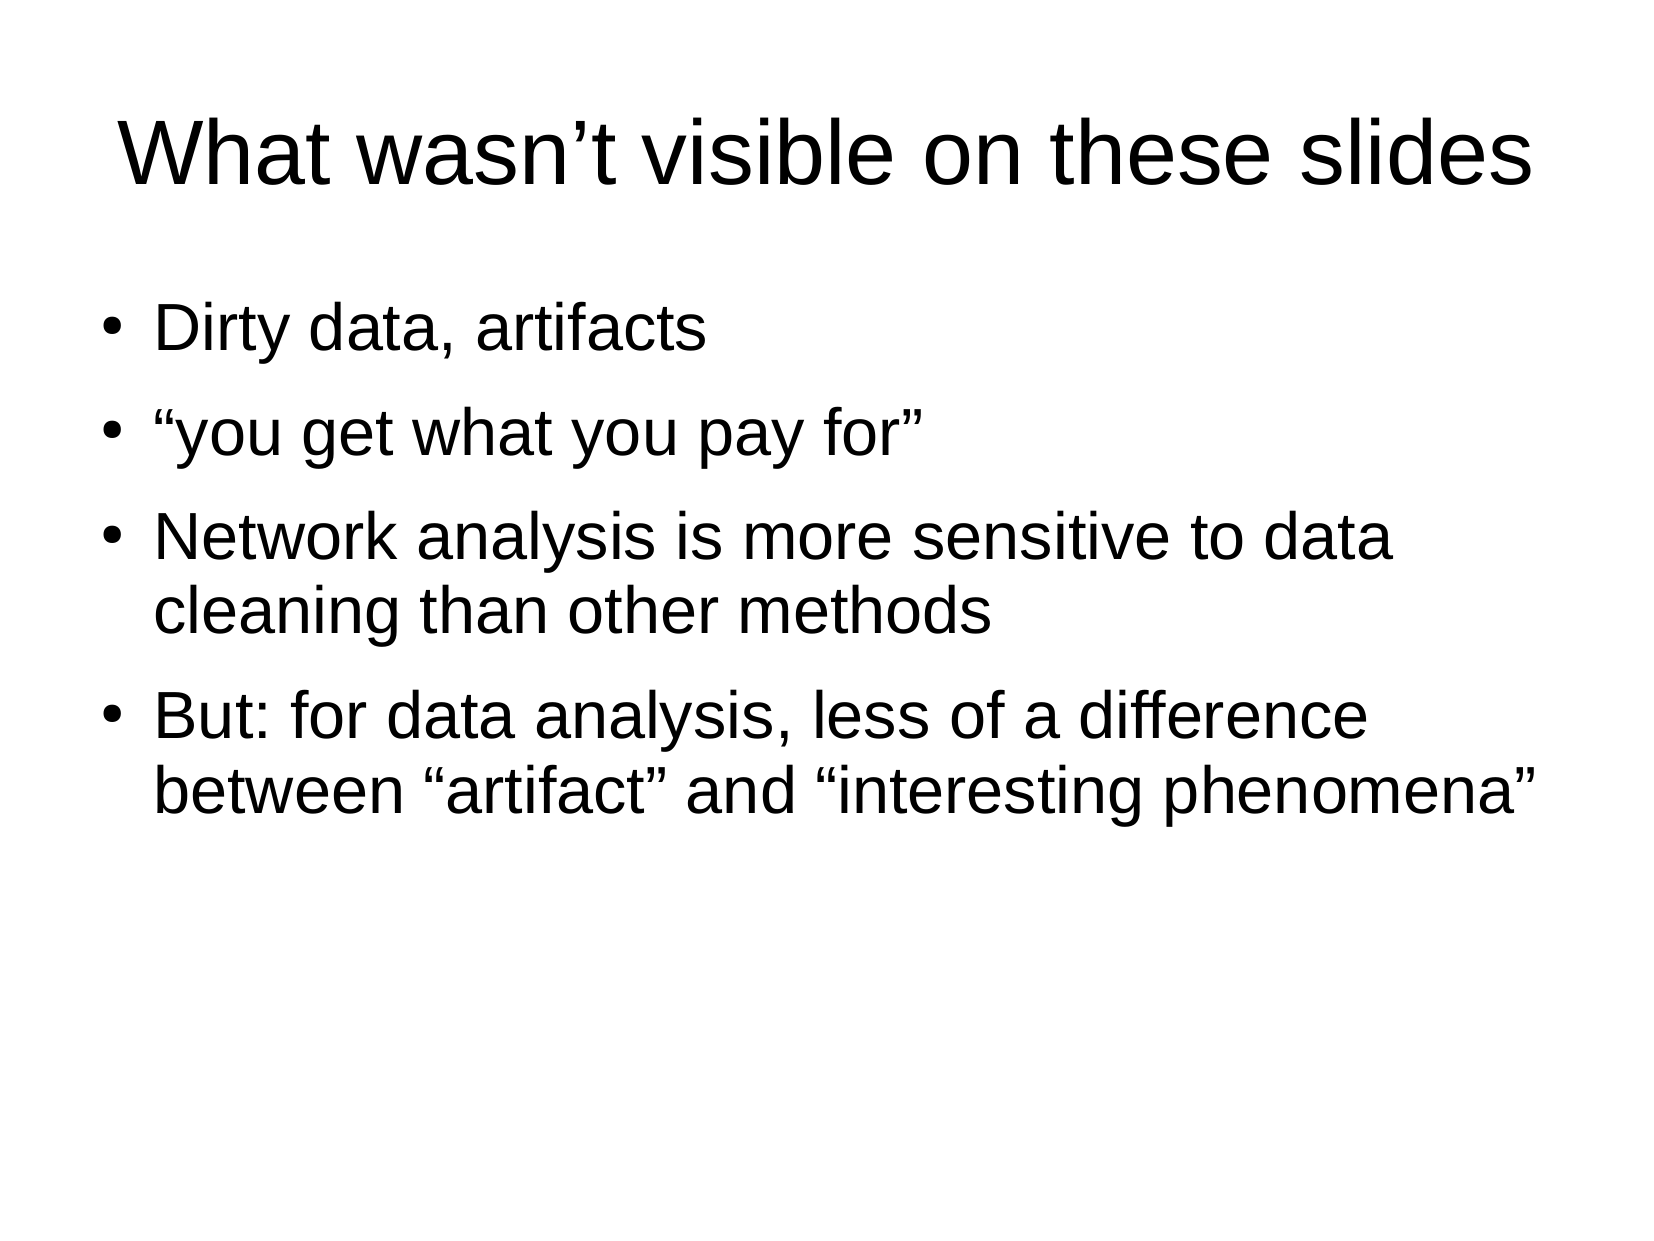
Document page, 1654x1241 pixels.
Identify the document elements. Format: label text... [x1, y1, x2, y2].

list Dirty data, artifacts “you get what you pay for” Network analysis is more sensitive to data cleaning than other methods But: for data analysis, less of a difference between “artifact” and “interesting phenomena” [82, 290, 1571, 1010]
title What wasn’t visible on these slides [82, 49, 1571, 257]
